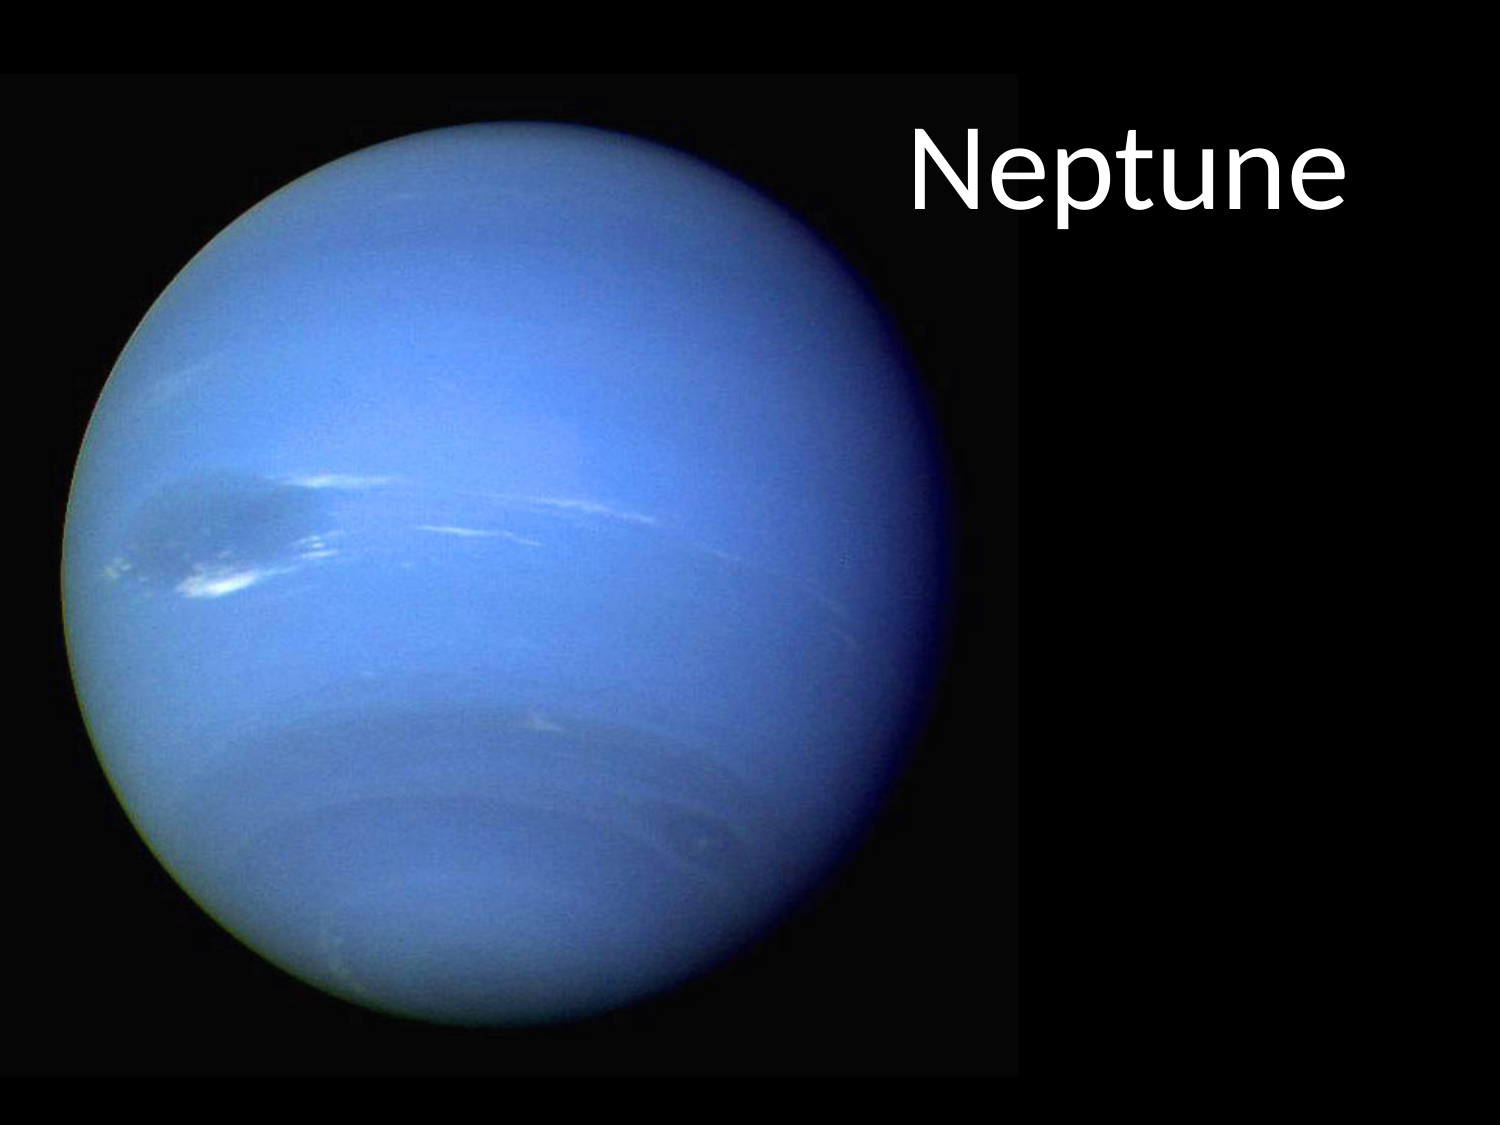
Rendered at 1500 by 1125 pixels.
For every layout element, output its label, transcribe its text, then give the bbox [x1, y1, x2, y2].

text_box Neptune [828, 77, 1429, 244]
picture [0, 74, 1018, 1077]
